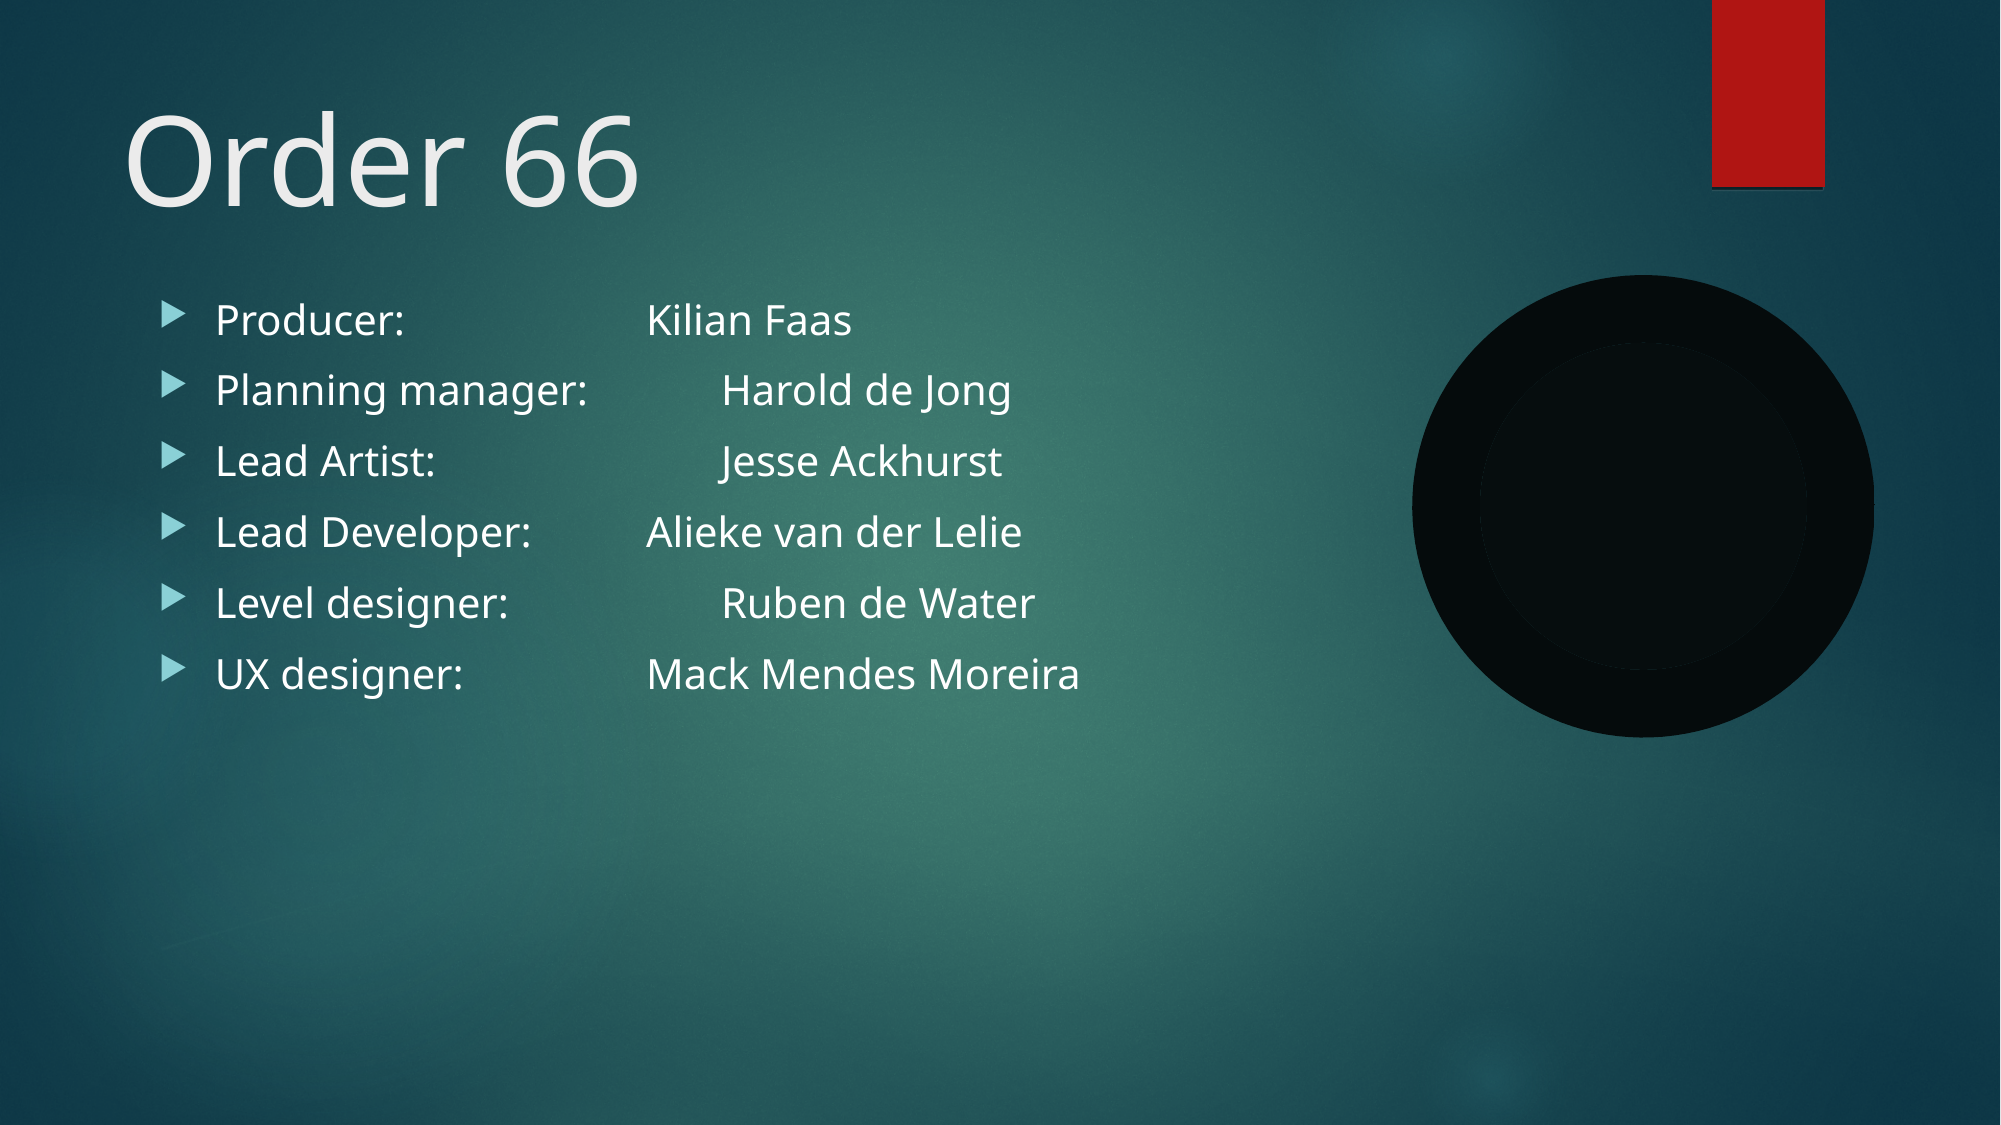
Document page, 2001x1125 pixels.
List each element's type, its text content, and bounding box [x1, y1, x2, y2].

list Producer: Kilian Faas Planning manager: Harold de Jong Lead Artist: Jesse Ackhurst Lead Developer: Alieke van der Lelie Level designer: Ruben de Water UX designer: Mack Mendes Moreira [143, 285, 1612, 974]
title Order 66 [106, 74, 1649, 232]
